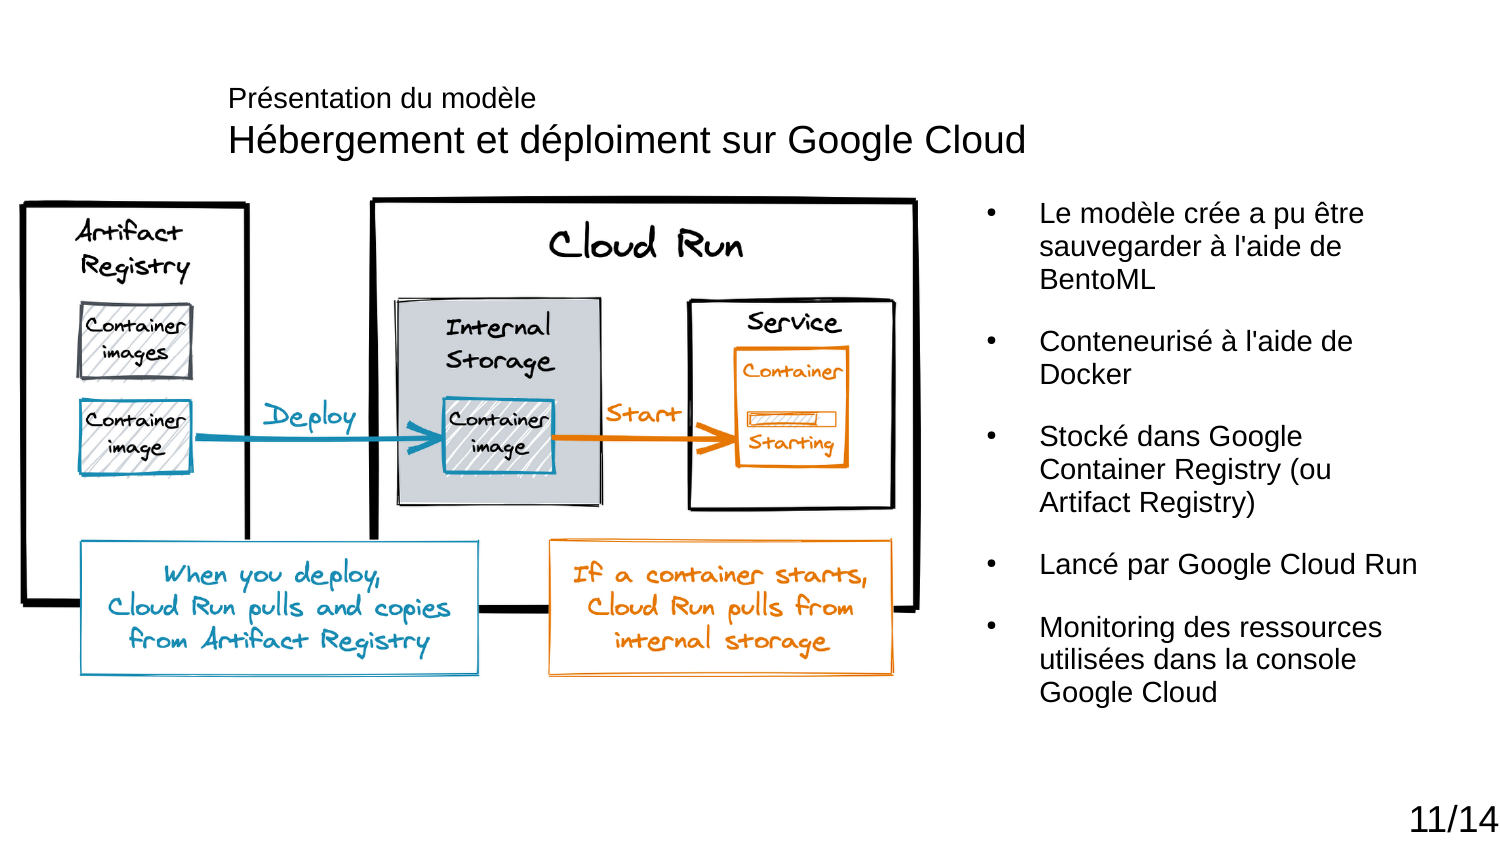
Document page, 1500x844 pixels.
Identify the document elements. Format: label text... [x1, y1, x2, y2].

title Présentation du modèle Hébergement et déploiment sur Google Cloud [212, 64, 1368, 215]
text_box 11/14 [1393, 791, 1500, 844]
list Le modèle crée a pu être sauvegarder à l'aide de BentoML Conteneurisé à l'aide de Docker Stocké dans Google Container Registry (ou Artifact Registry) Lancé par Google Cloud Run Monitoring des ressources utilisées dans la console Google Cloud [968, 197, 1426, 755]
picture [11, 188, 929, 688]
